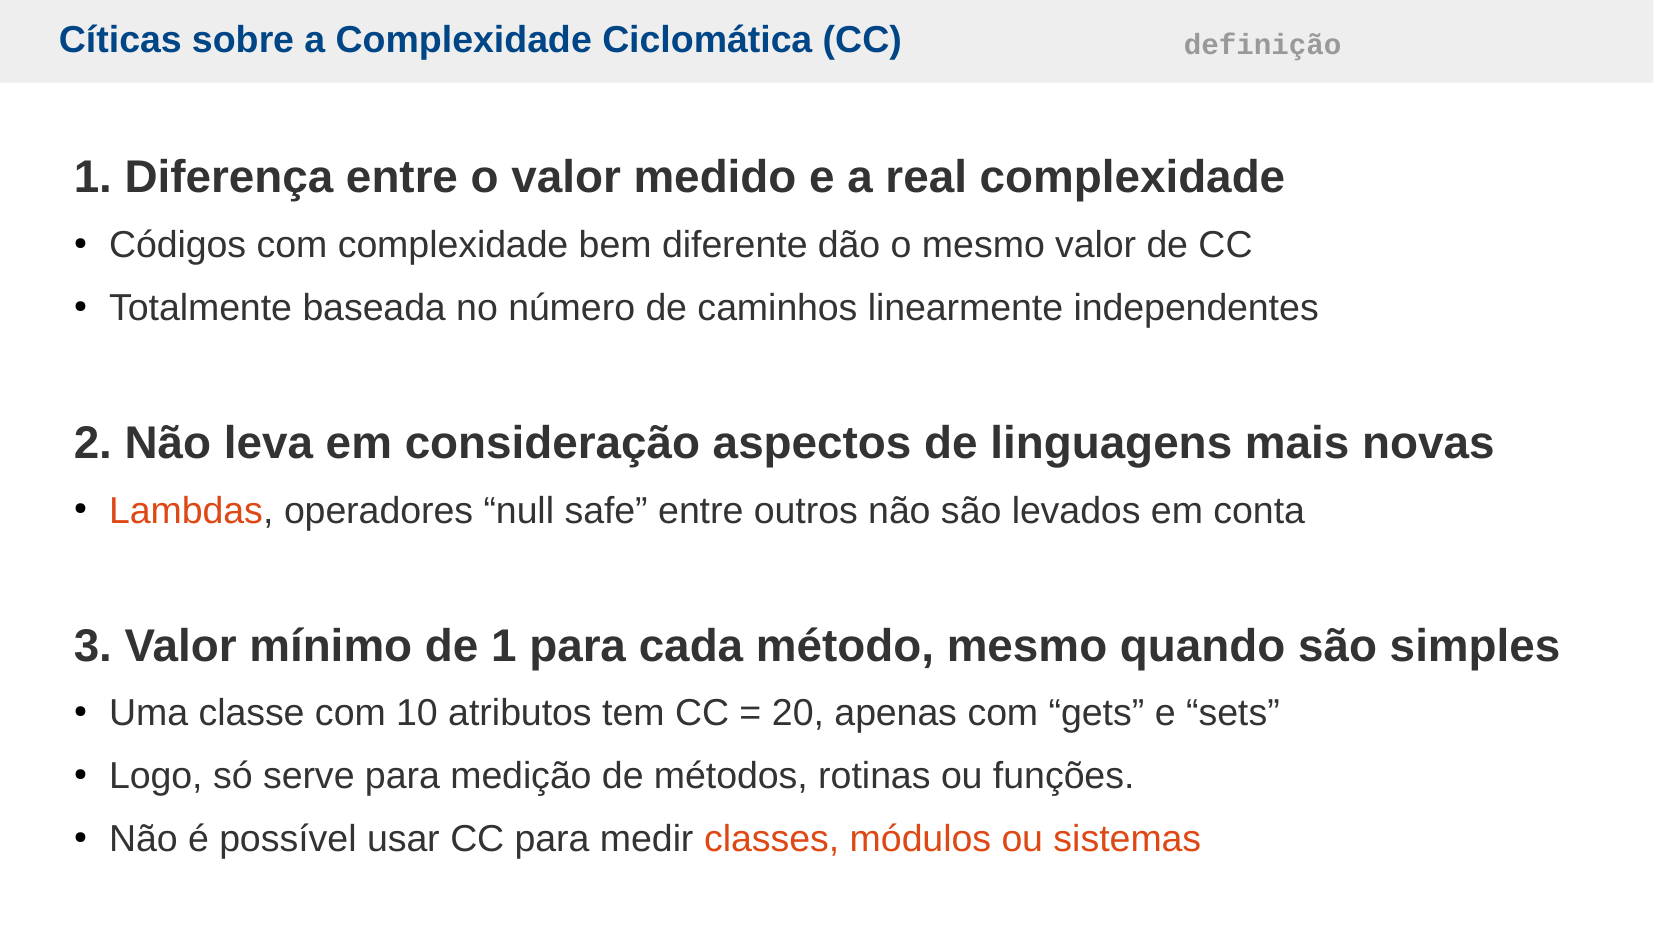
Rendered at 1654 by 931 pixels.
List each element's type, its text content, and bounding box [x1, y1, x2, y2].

text_box definição [1169, 23, 1644, 71]
title Cíticas sobre a Complexidade Ciclomática (CC) [59, 14, 1182, 66]
text_box [0, 0, 1654, 83]
text_box 1. Diferença entre o valor medido e a real complexidade Códigos com complexidade bem diferente dão o mesmo valor de CC Totalmente baseada no número de caminhos linearmente independentes 2. Não leva em consideração aspectos de linguagens mais novas Lambdas, operadores “null safe” entre outros não são levados em conta 3. Valor mínimo de 1 para cada método, mesmo quando são simples Uma classe com 10 atributos tem CC = 20, apenas com “gets” e “sets” Logo, só serve para medição de métodos, rotinas ou funções. Não é possível usar CC para medir classes, módulos ou sistemas [59, 118, 1595, 886]
